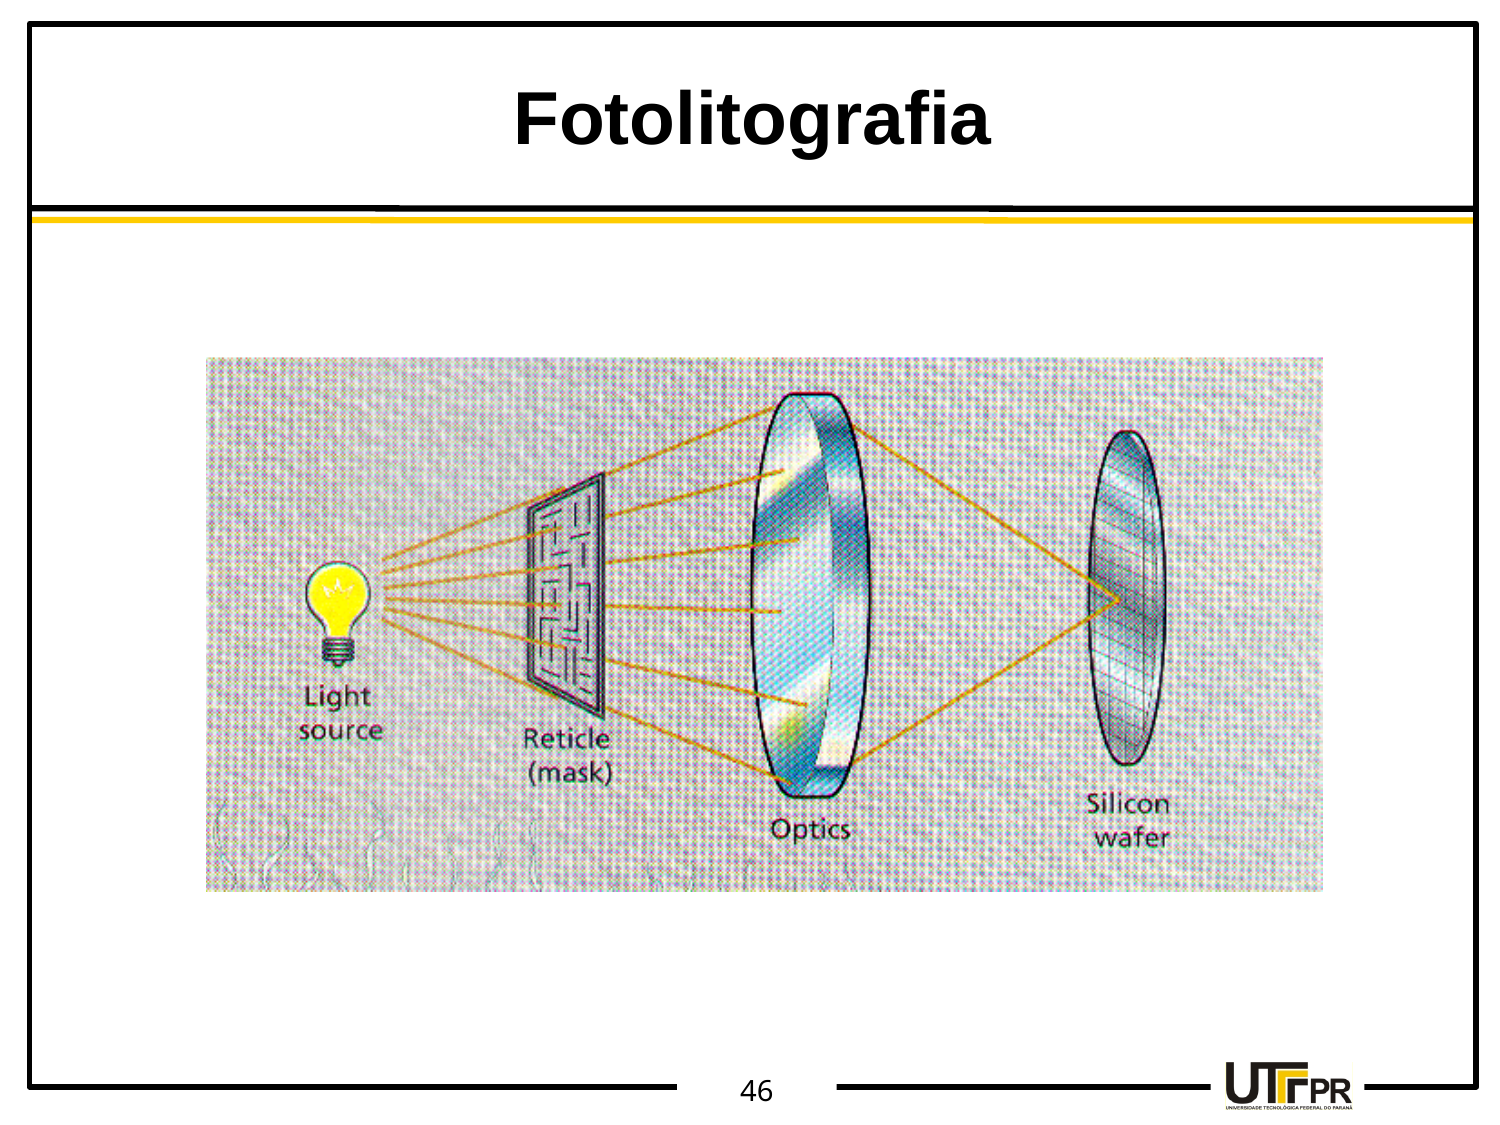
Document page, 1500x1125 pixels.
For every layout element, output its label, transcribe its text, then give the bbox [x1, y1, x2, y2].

title Fotolitografia [29, 47, 1477, 195]
picture [1225, 1062, 1353, 1110]
picture [206, 356, 1323, 892]
